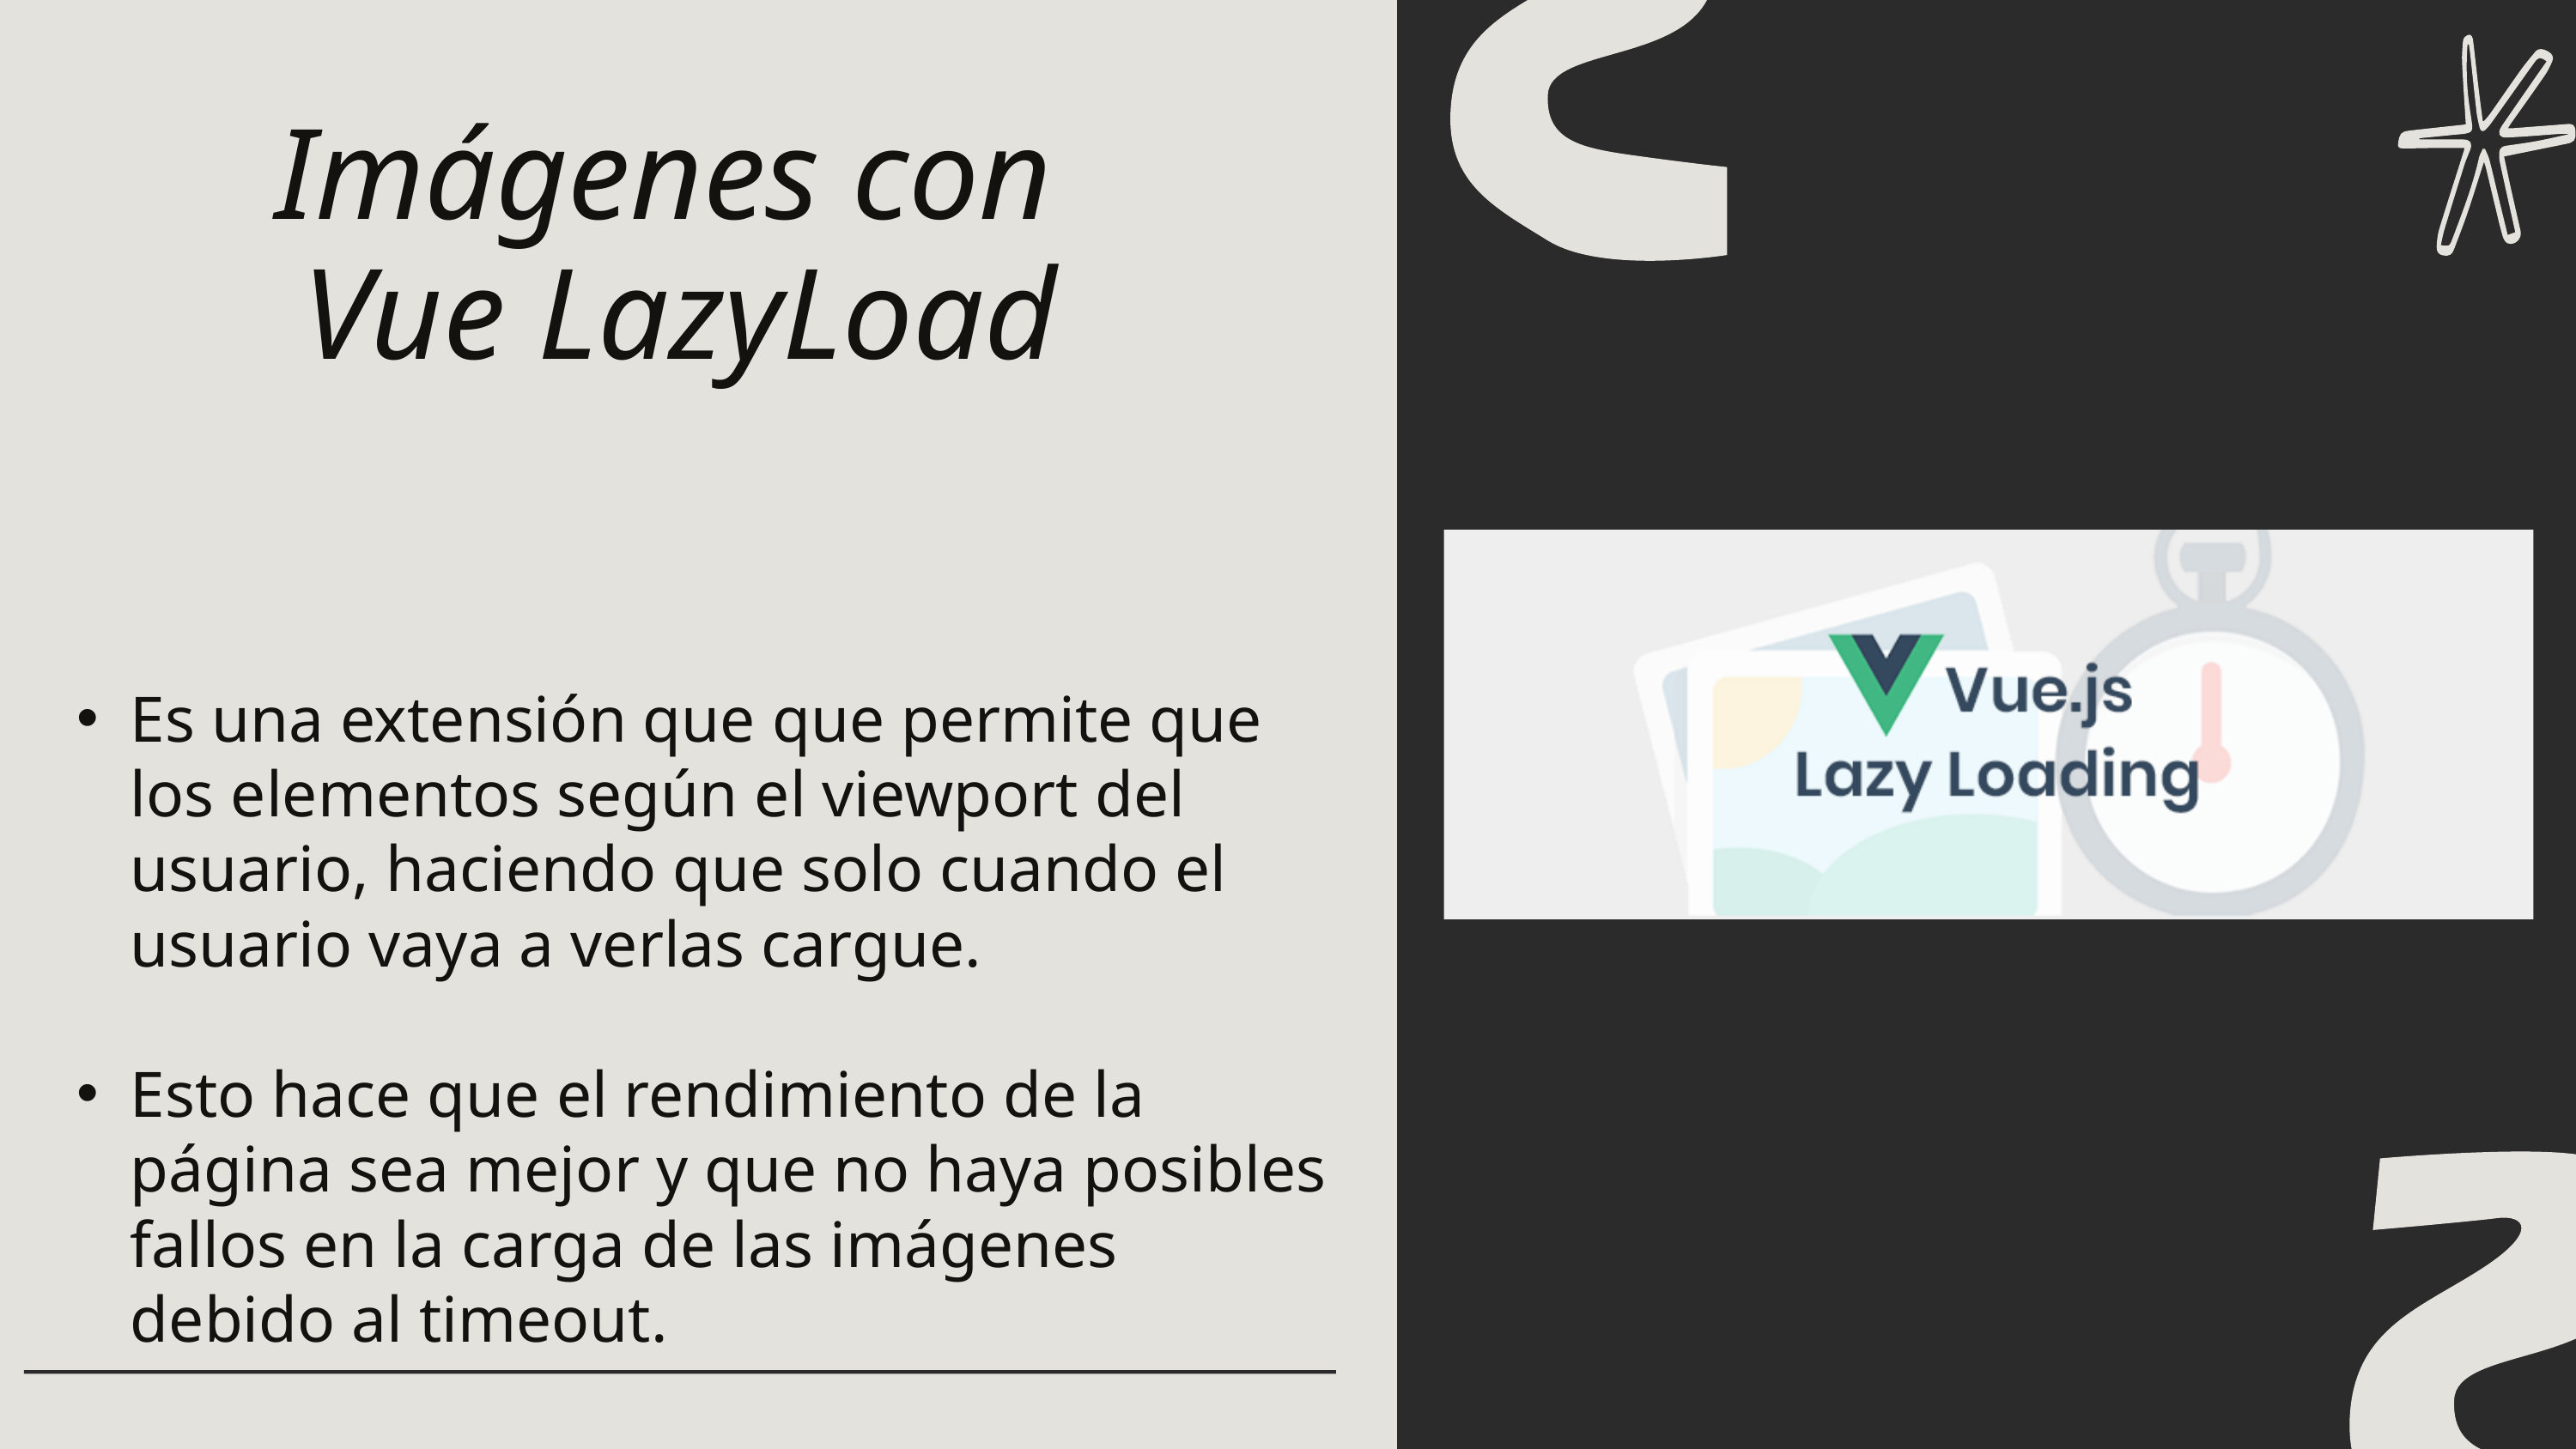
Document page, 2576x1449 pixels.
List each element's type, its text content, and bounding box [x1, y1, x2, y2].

text_box [1397, 0, 2576, 1449]
text_box Es una extensión que que permite que los elementos según el viewport del usuario, haciendo que solo cuando el usuario vaya a verlas cargue. Esto hace que el rendimiento de la página sea mejor y que no haya posibles fallos en la carga de las imágenes debido al timeout. [23, 679, 1336, 1355]
text_box Imágenes con Vue LazyLoad [23, 103, 1336, 524]
